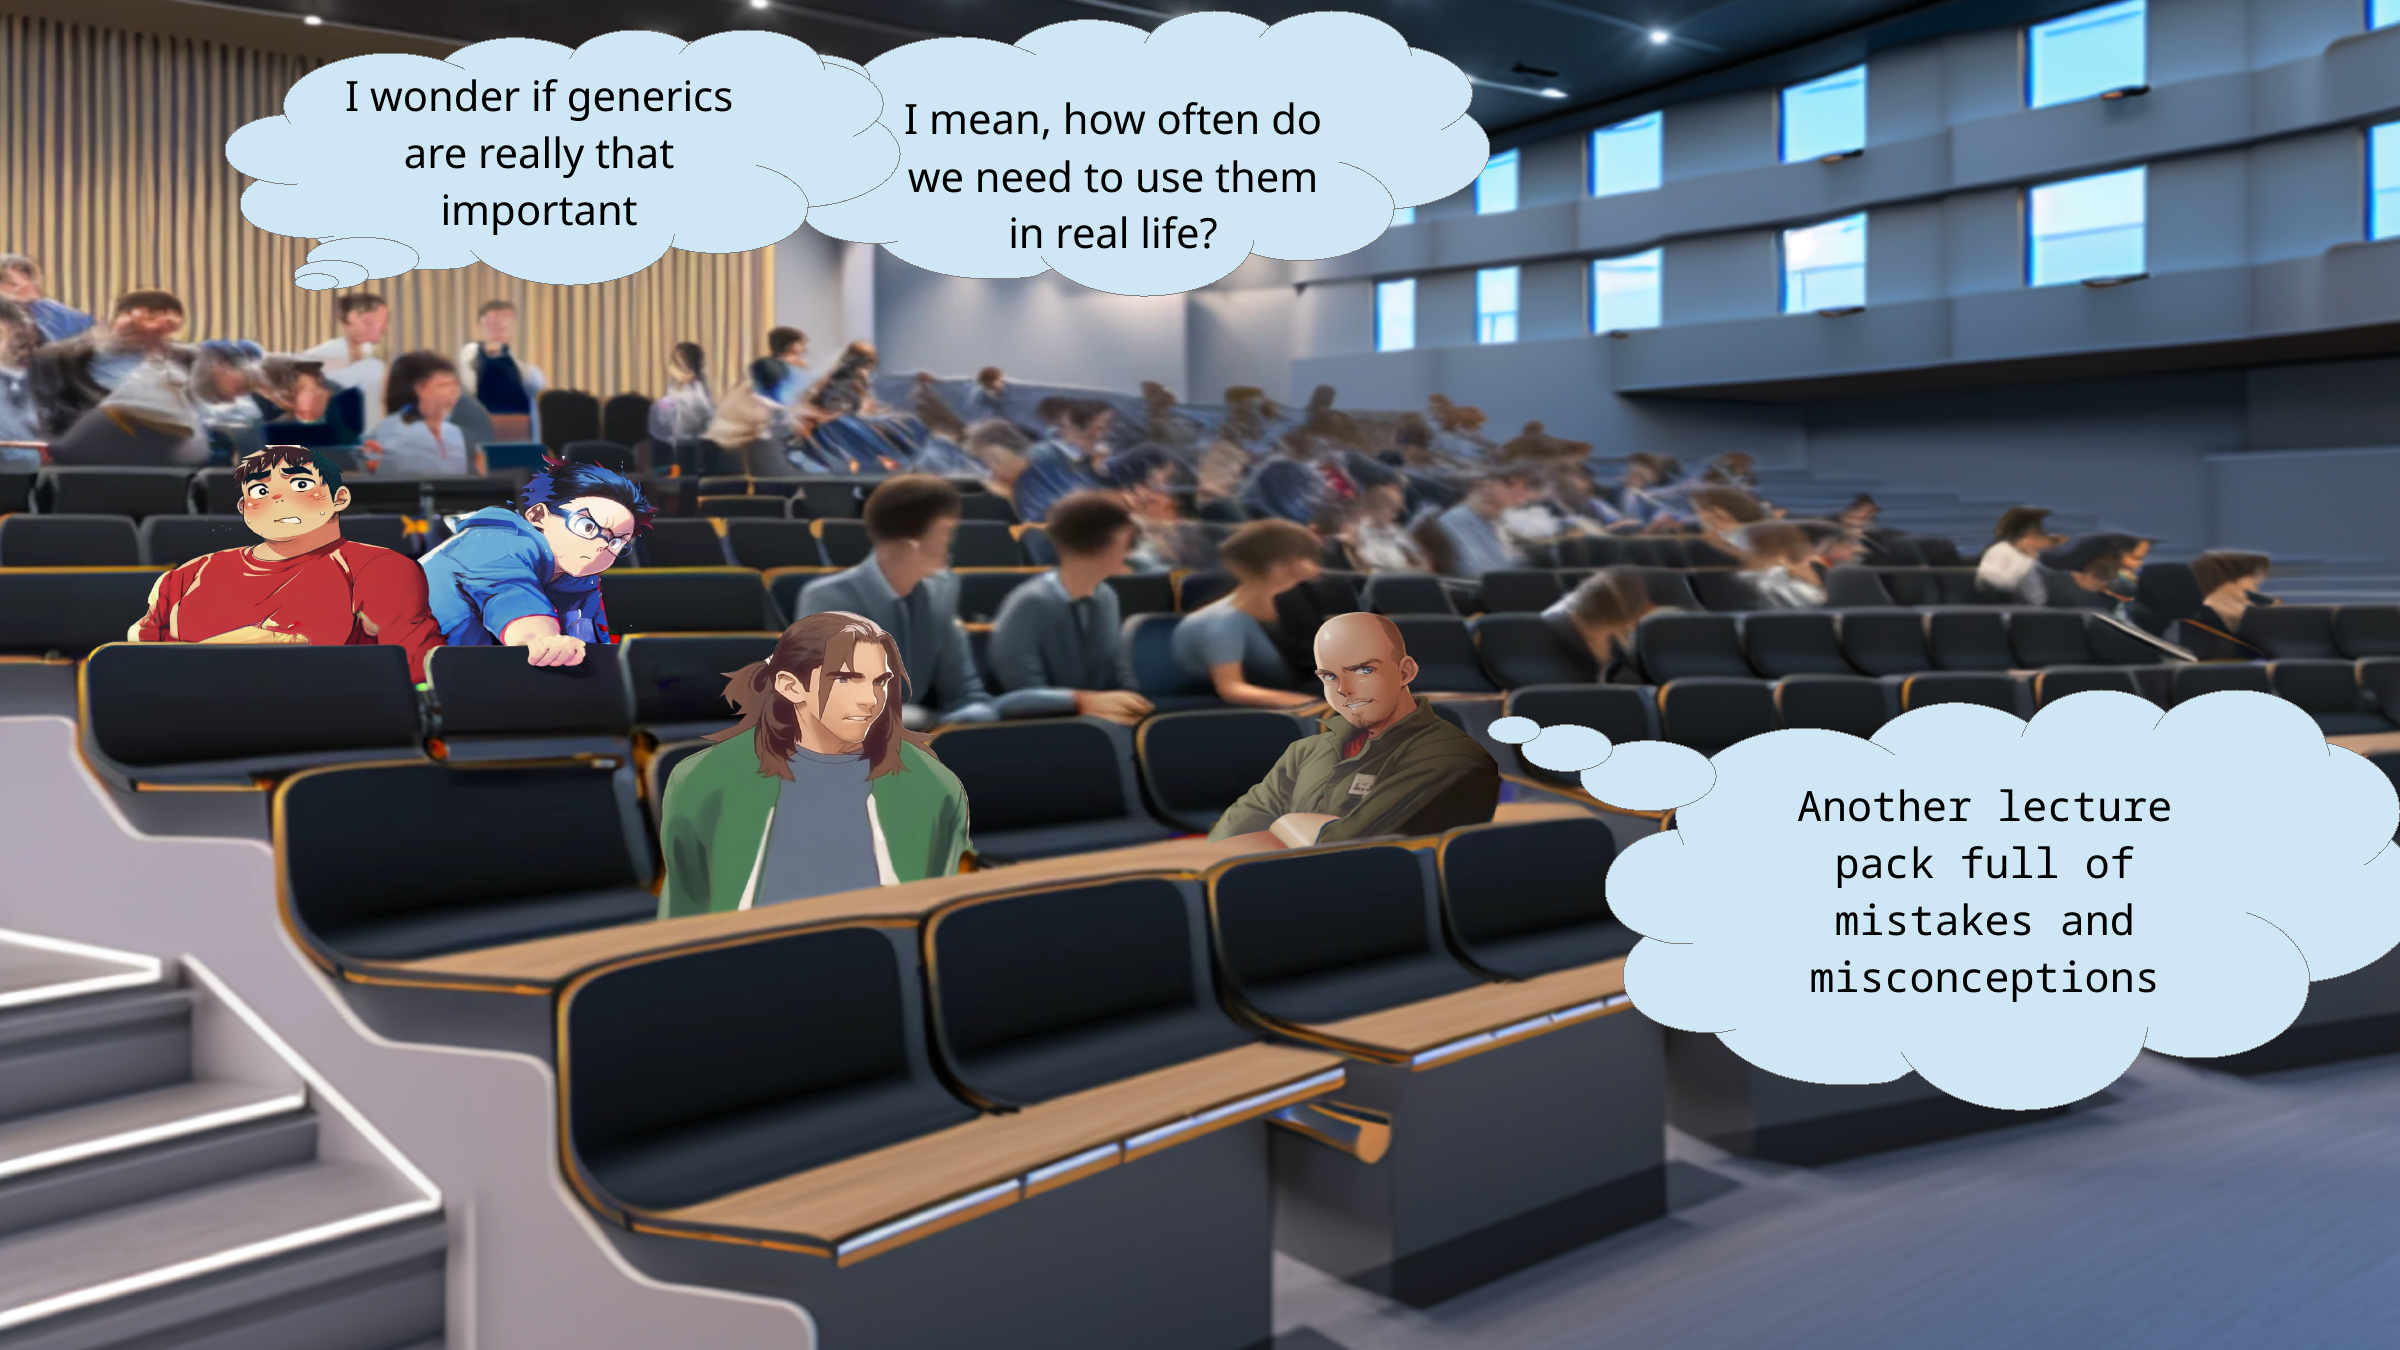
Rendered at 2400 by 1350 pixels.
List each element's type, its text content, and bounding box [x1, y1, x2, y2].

text_box I mean, how often do we need to use them in real life? [805, 10, 1490, 297]
picture [0, 0, 2400, 1350]
text_box Another lecture pack full of mistakes and misconceptions [1487, 689, 2400, 1111]
text_box I wonder if generics are really that important [225, 29, 901, 291]
picture [2392, 822, 2400, 846]
